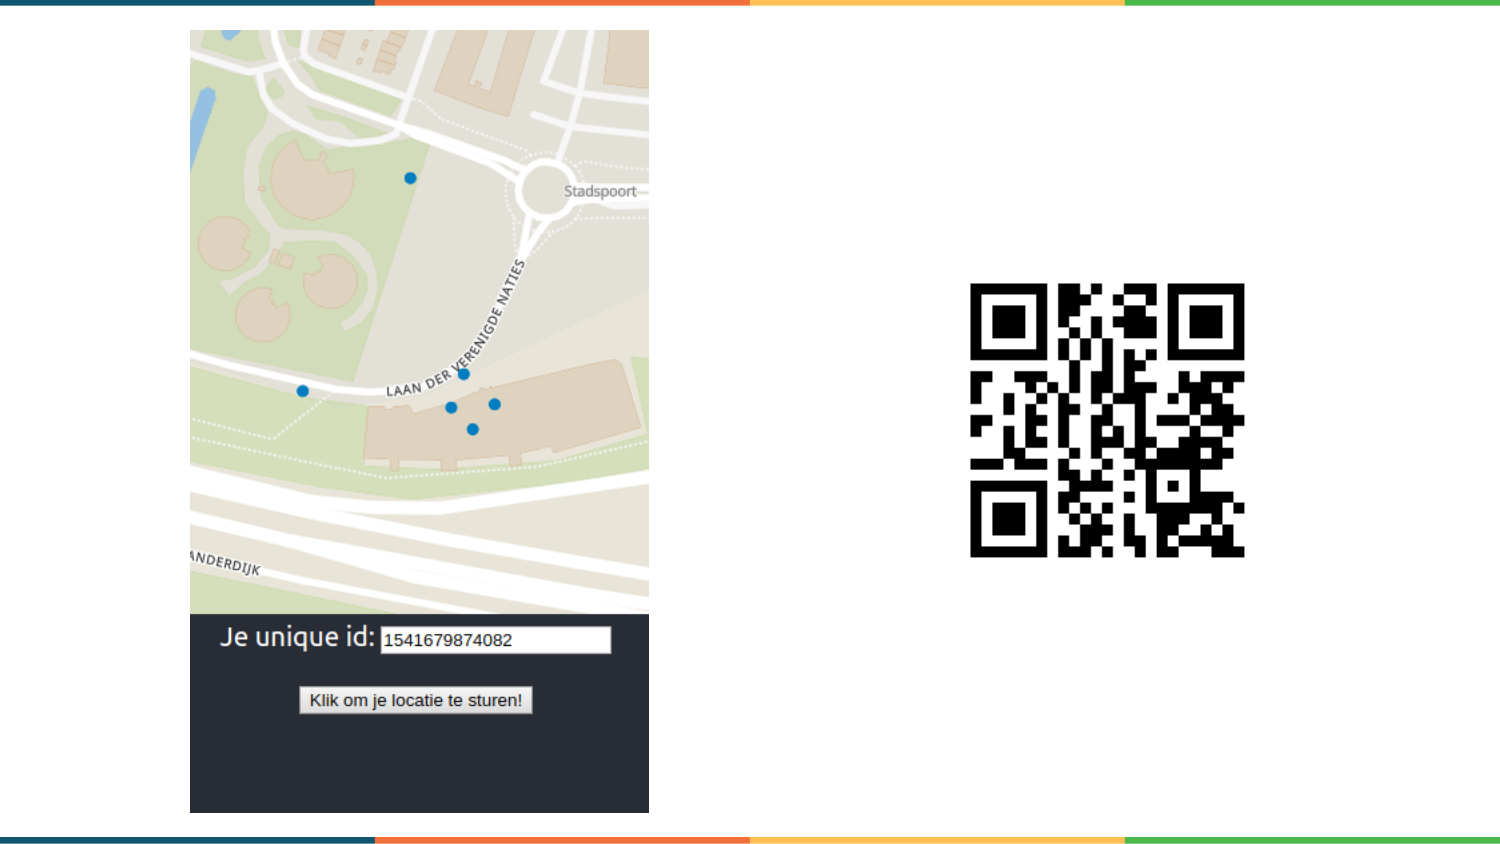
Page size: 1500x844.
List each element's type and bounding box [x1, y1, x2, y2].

text_box [0, 837, 1500, 844]
picture [952, 265, 1265, 578]
text_box [0, 0, 1500, 6]
picture [190, 30, 649, 813]
